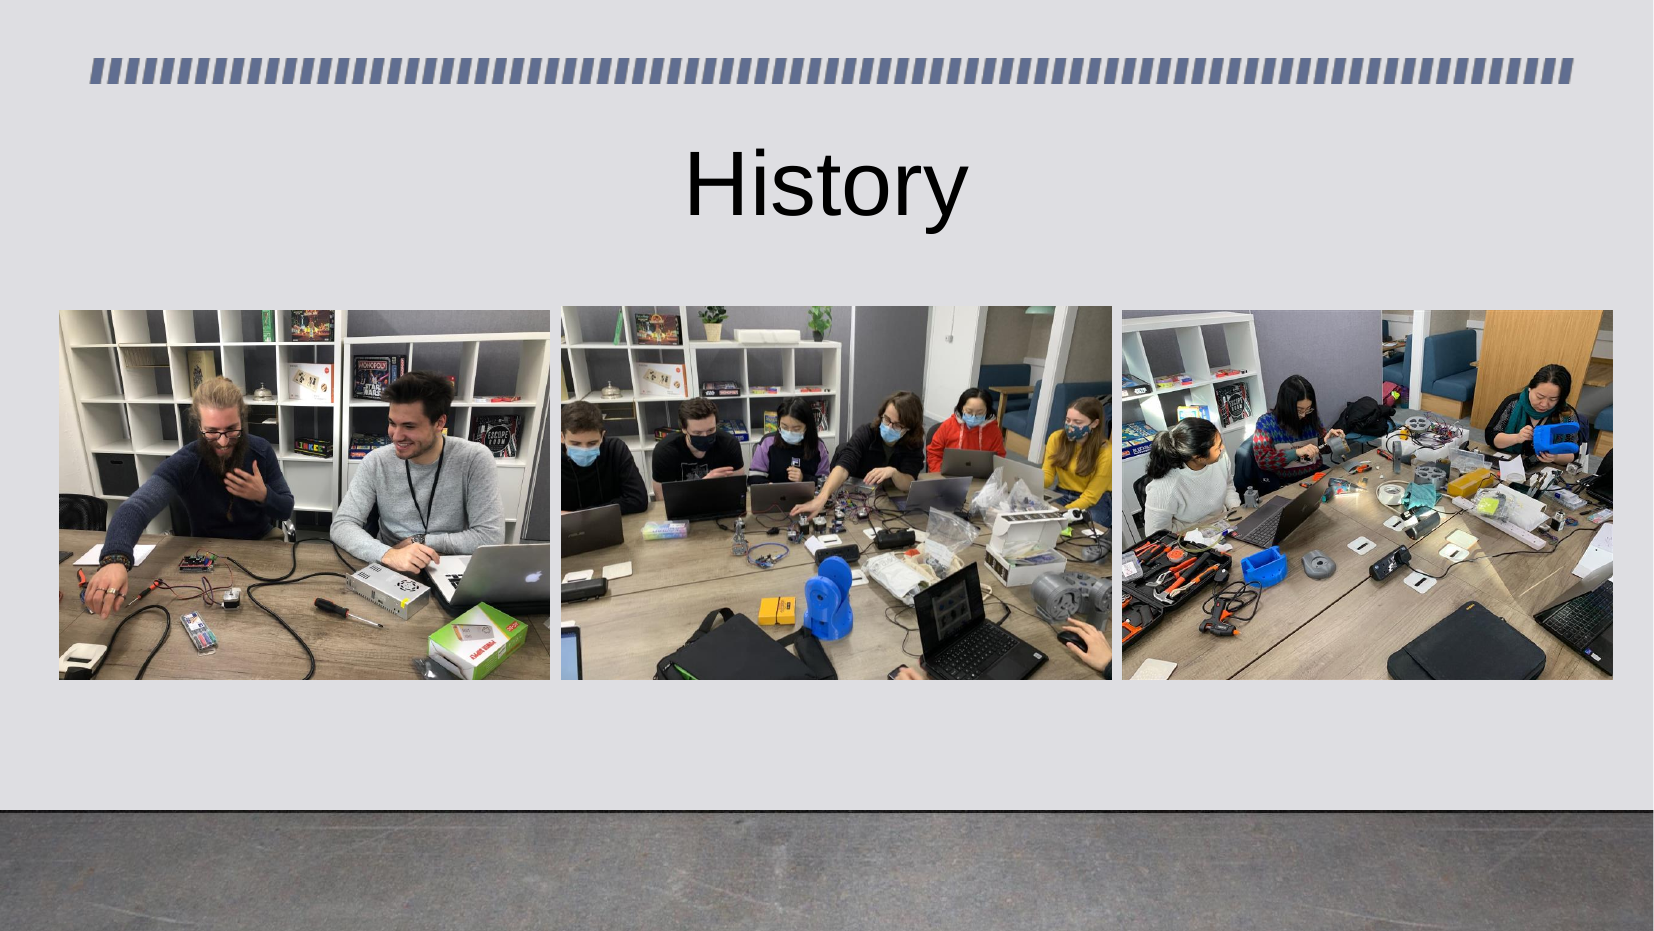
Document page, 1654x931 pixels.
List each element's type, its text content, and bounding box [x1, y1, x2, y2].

text_box [0, 0, 1654, 810]
picture [59, 310, 550, 680]
picture [88, 58, 1575, 84]
picture [561, 306, 1112, 680]
title History [82, 106, 1571, 262]
picture [1122, 310, 1613, 680]
picture [0, 810, 1654, 931]
